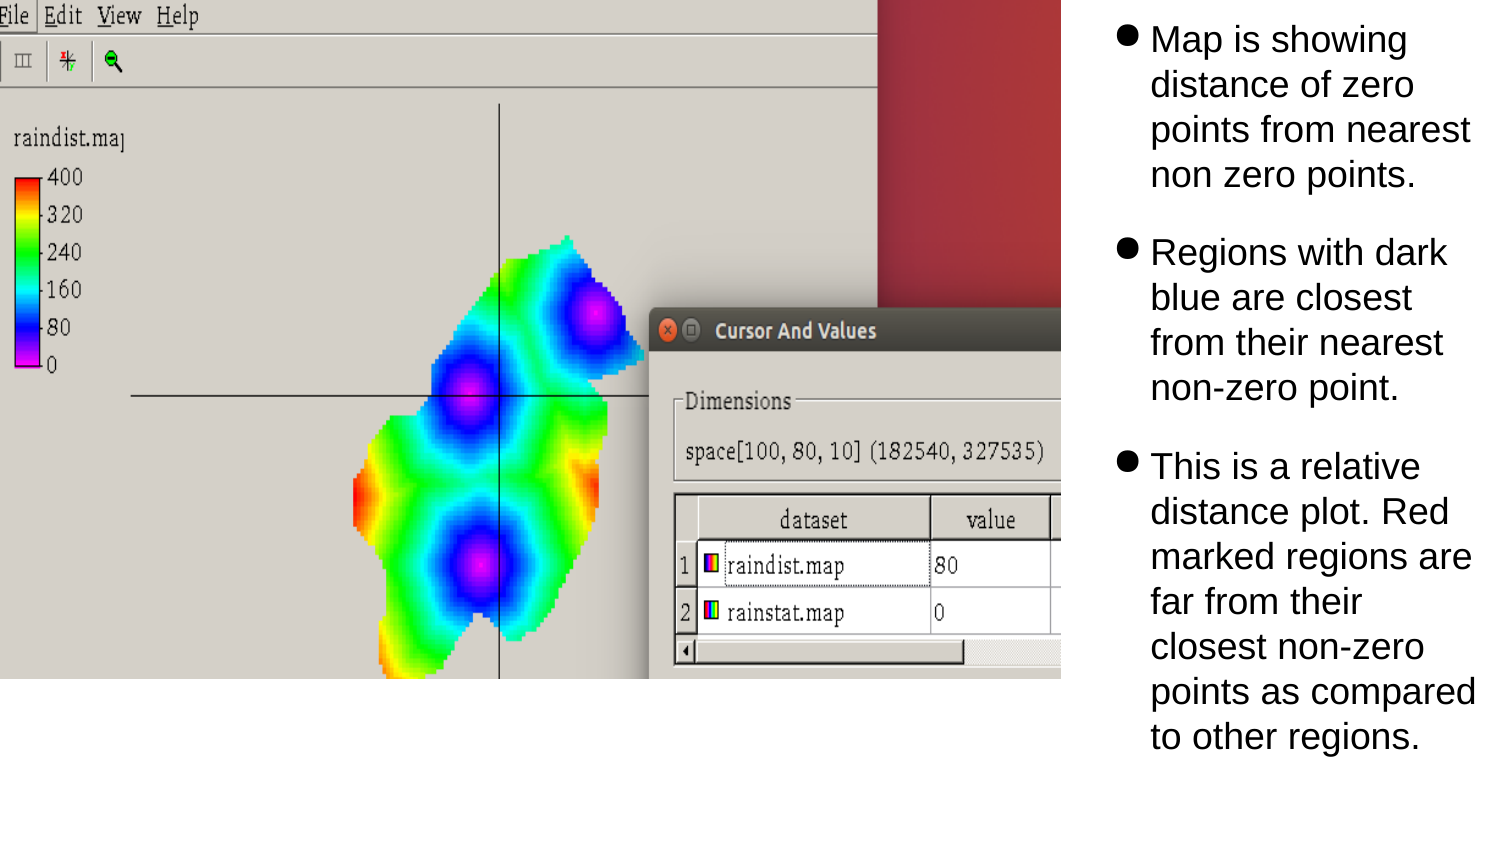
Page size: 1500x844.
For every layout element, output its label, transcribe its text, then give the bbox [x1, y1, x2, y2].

list Map is showing distance of zero points from nearest non zero points. Regions with dark blue are closest from their nearest non-zero point. This is a relative distance plot. Red marked regions are far from their closest non-zero points as compared to other regions. [1060, 0, 1500, 844]
picture [0, 0, 1061, 679]
